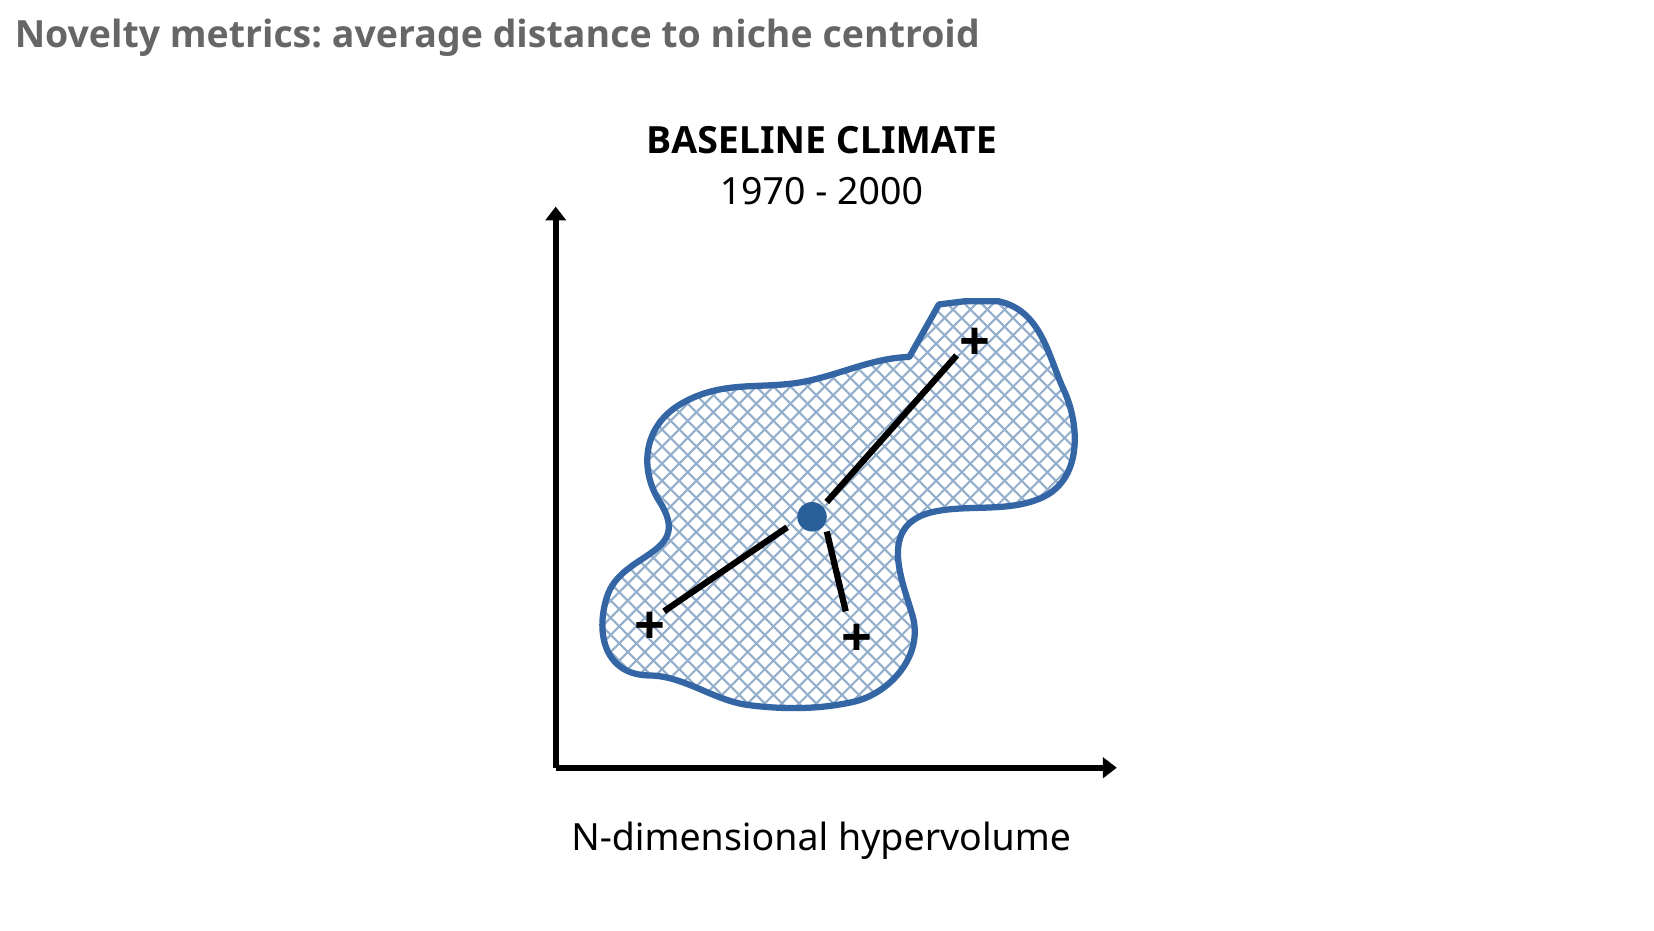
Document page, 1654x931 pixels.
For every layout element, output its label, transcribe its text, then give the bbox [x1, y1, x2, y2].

text_box [602, 302, 1075, 709]
text_box + [944, 295, 1004, 384]
text_box Novelty metrics: average distance to niche centroid [0, 0, 1654, 118]
text_box N-dimensional hypervolume [555, 803, 1088, 869]
text_box BASELINE CLIMATE 1970 - 2000 [614, 118, 1029, 224]
text_box + [826, 590, 886, 680]
text_box + [620, 579, 680, 668]
